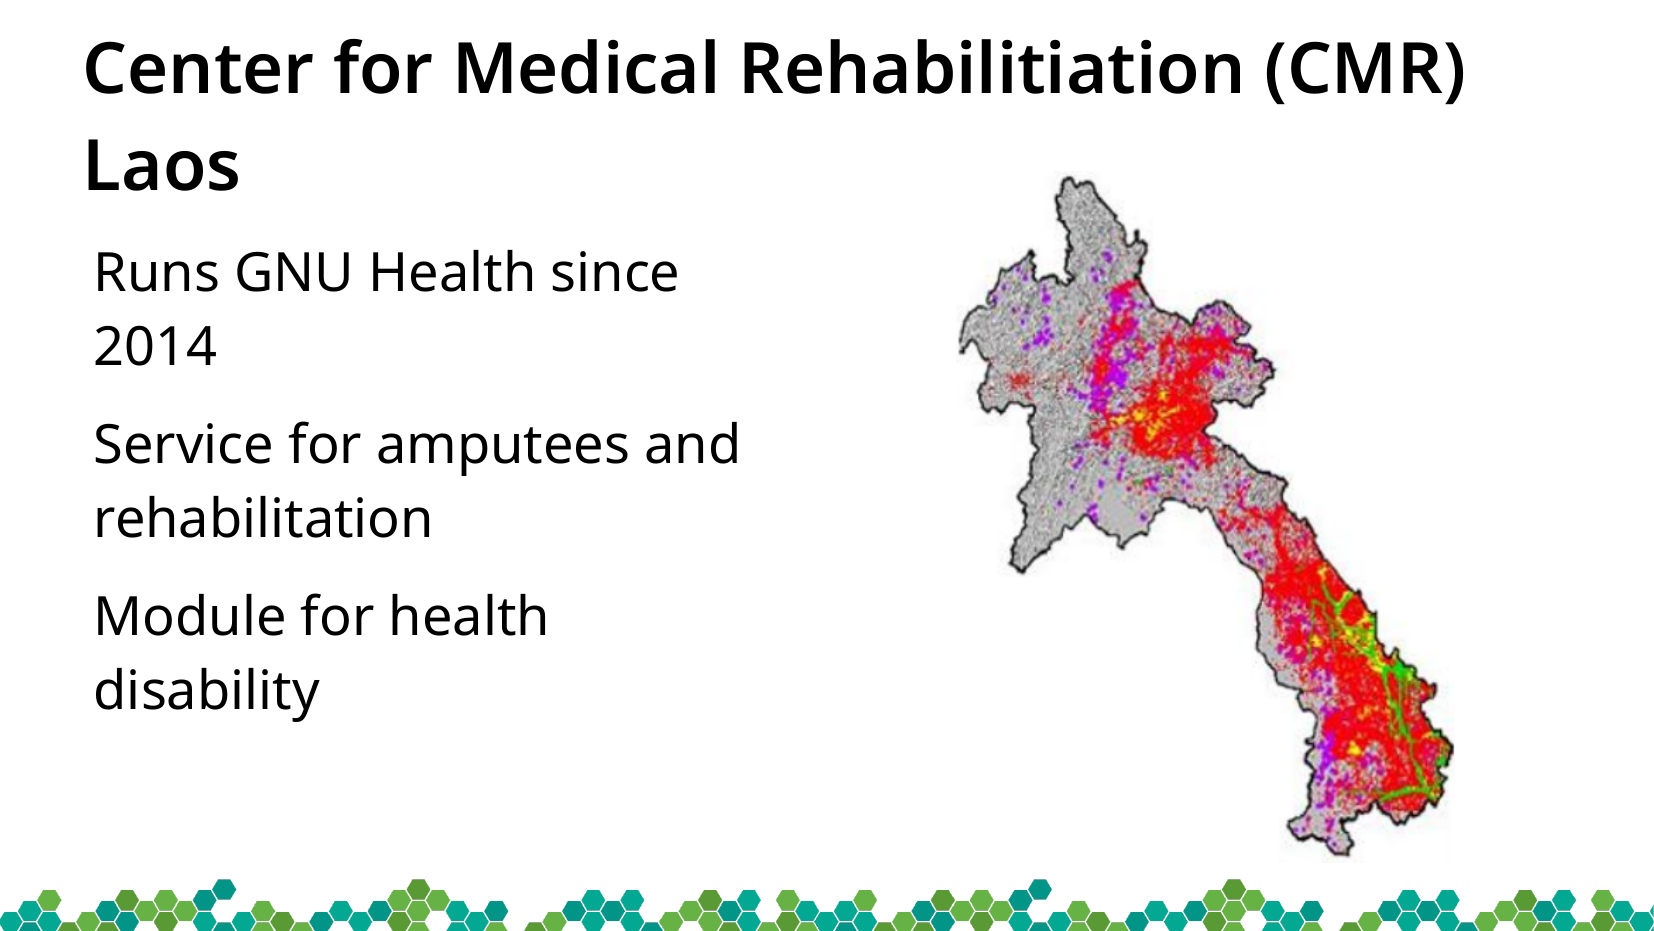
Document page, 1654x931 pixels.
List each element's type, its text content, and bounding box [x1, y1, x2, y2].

title Center for Medical Rehabilitiation (CMR) Laos [82, 37, 1571, 193]
picture [956, 171, 1455, 863]
list Runs GNU Health since 2014 Service for amputees and rehabilitation Module for health disability [93, 233, 760, 849]
picture [0, 871, 1654, 931]
